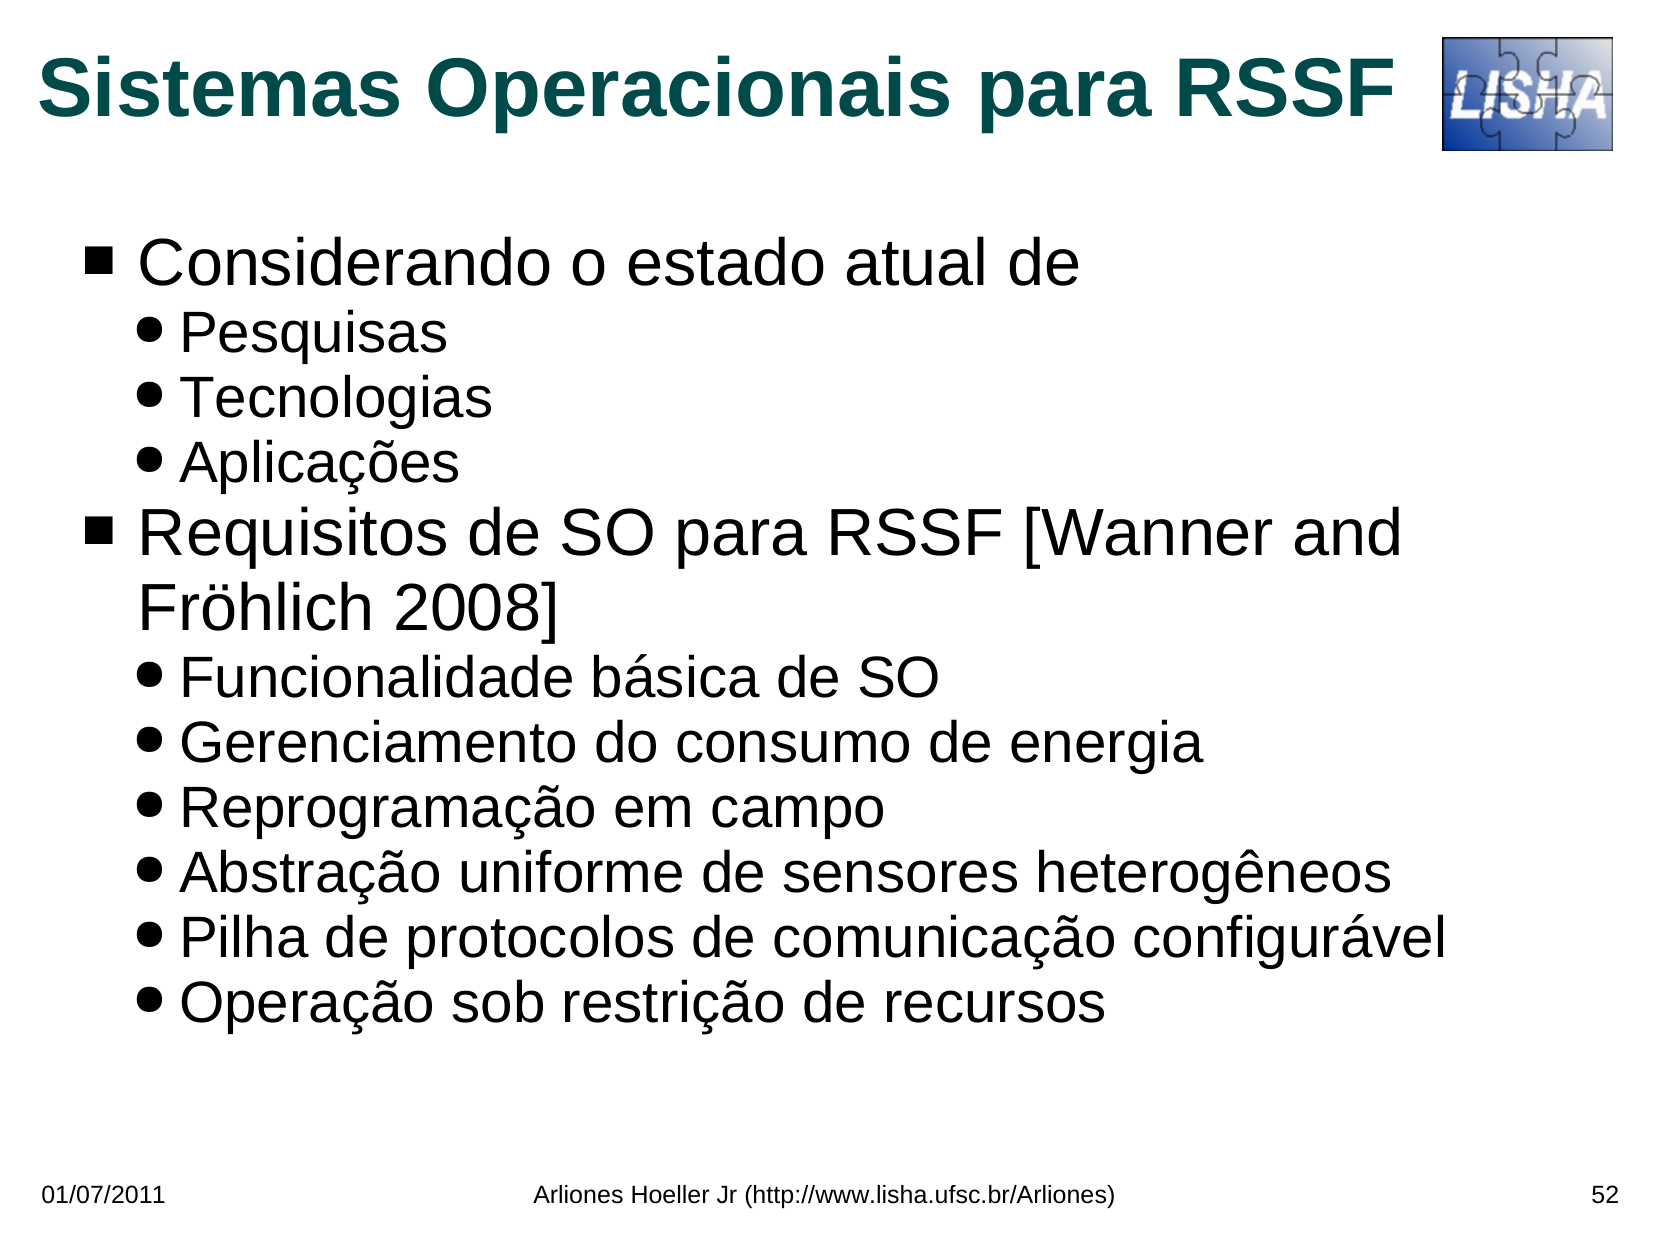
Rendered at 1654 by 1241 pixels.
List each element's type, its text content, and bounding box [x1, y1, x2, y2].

picture [1442, 37, 1613, 151]
title Sistemas Operacionais para RSSF [37, 37, 1426, 151]
list Considerando o estado atual de Pesquisas Tecnologias Aplicações Requisitos de SO para RSSF [Wanner and Fröhlich 2008] Funcionalidade básica de SO Gerenciamento do consumo de energia Reprogramação em campo Abstração uniforme de sensores heterogêneos Pilha de protocolos de comunicação configurável Operação sob restrição de recursos [37, 225, 1613, 1163]
